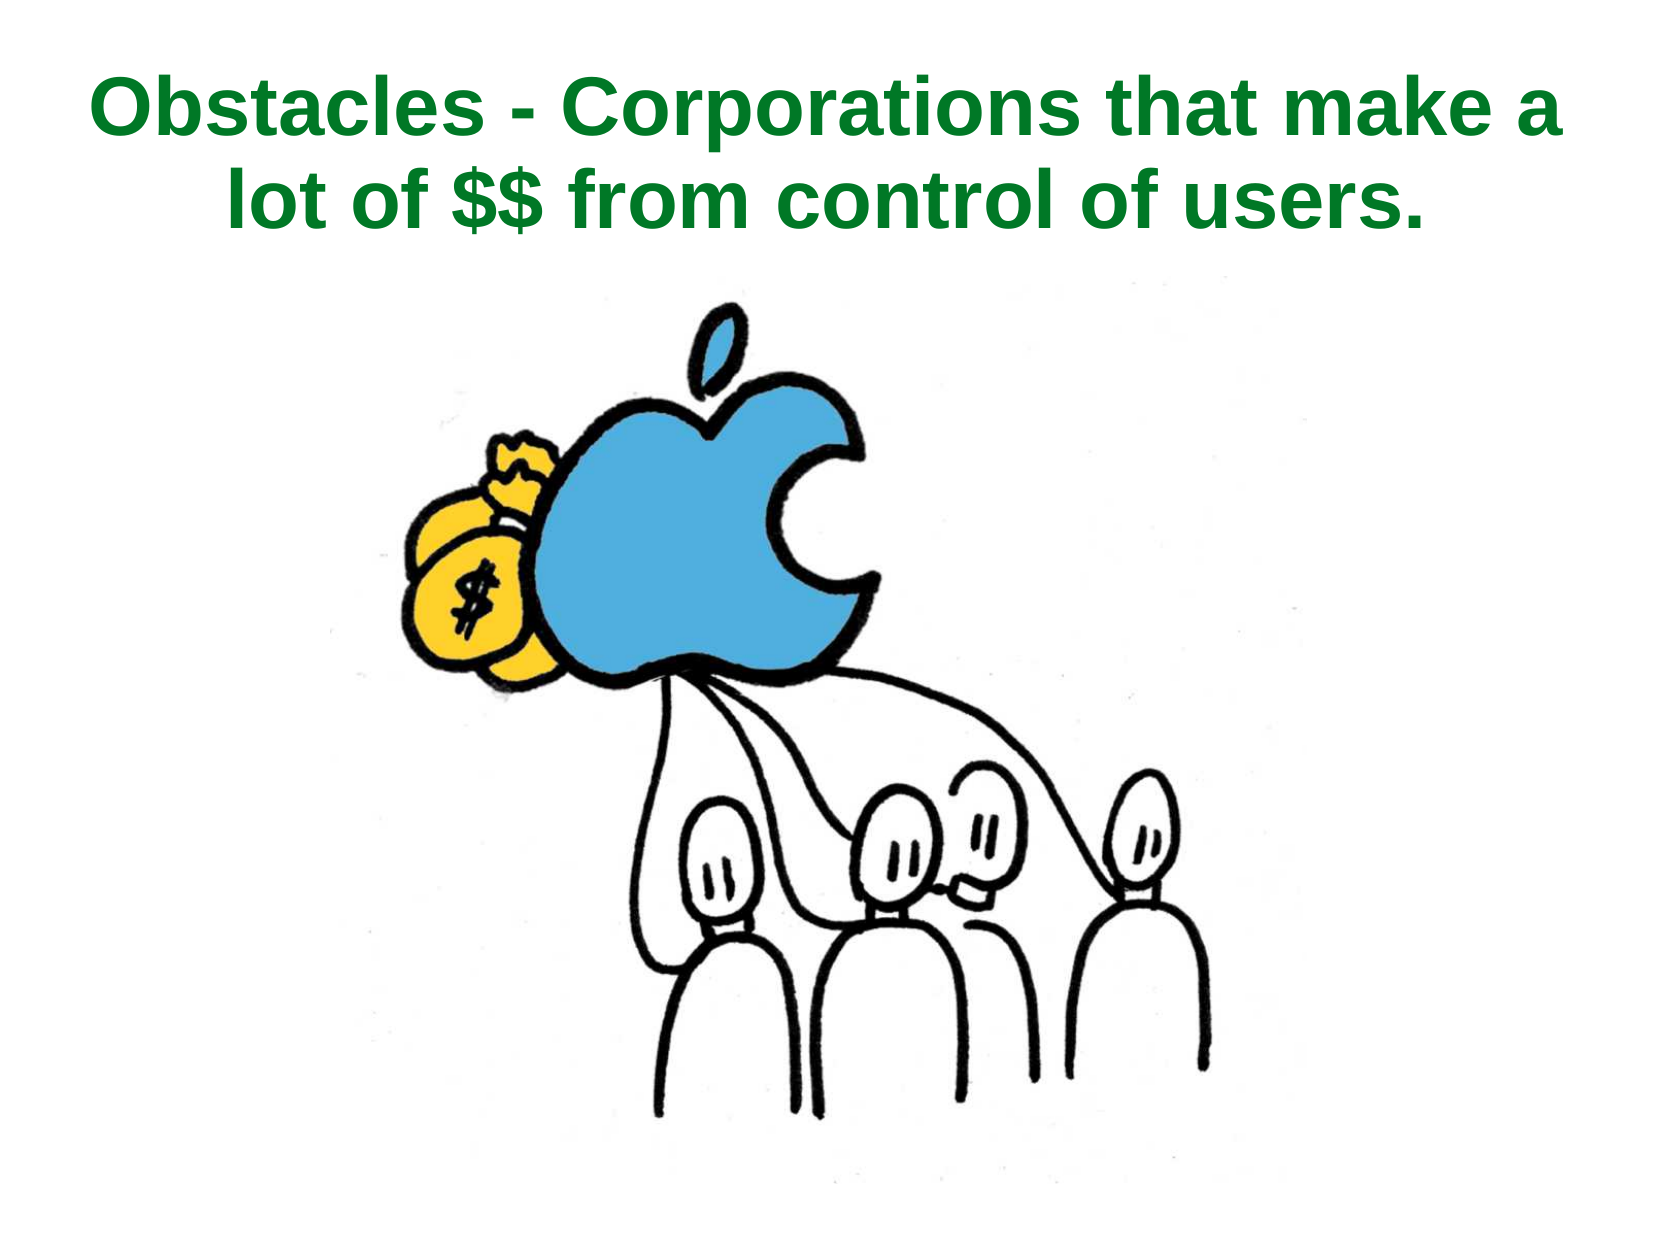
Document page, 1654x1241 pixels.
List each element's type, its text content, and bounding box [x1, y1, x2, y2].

picture [330, 278, 1307, 1184]
title Obstacles - Corporations that make a lot of $$ from control of users. [82, 28, 1571, 278]
